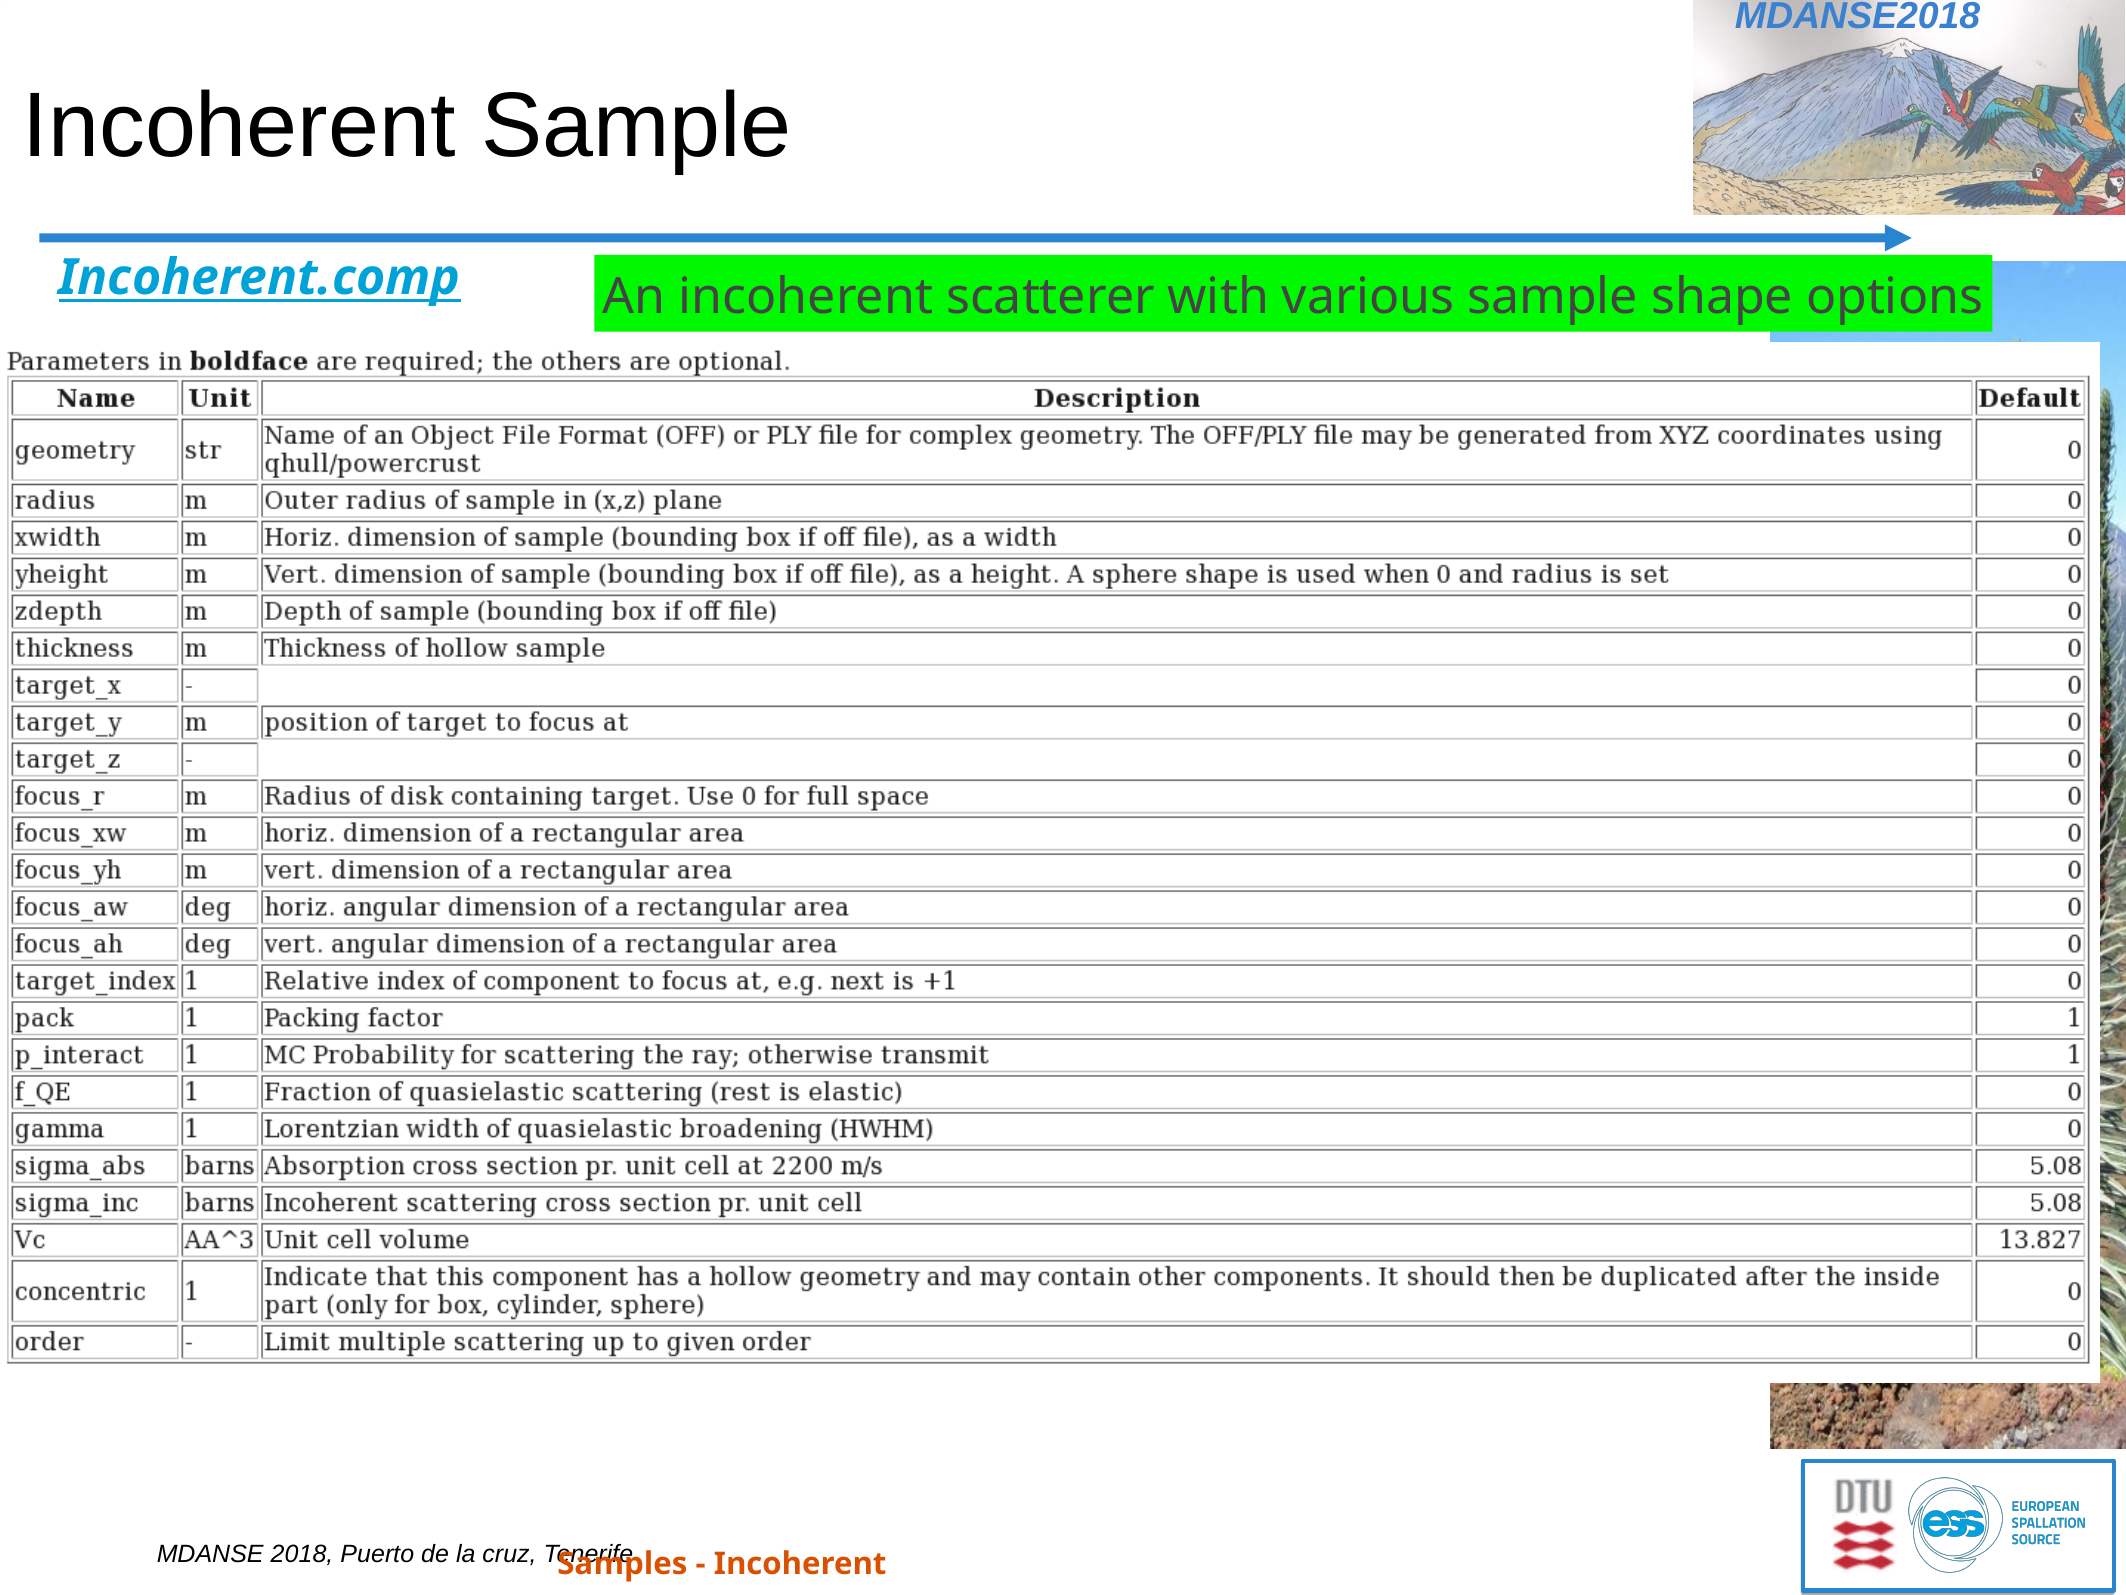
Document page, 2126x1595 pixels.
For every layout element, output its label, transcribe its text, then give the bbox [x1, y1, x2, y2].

picture [0, 261, 2126, 1449]
text_box Incoherent.comp [0, 236, 520, 314]
text_box An incoherent scatterer with various sample shape options [594, 254, 1993, 332]
picture [1832, 1477, 1897, 1573]
title Incoherent Sample [22, 40, 1938, 209]
text_box Samples - Incoherent [548, 1535, 896, 1590]
picture [1908, 1477, 2085, 1573]
picture [1693, 0, 2125, 215]
